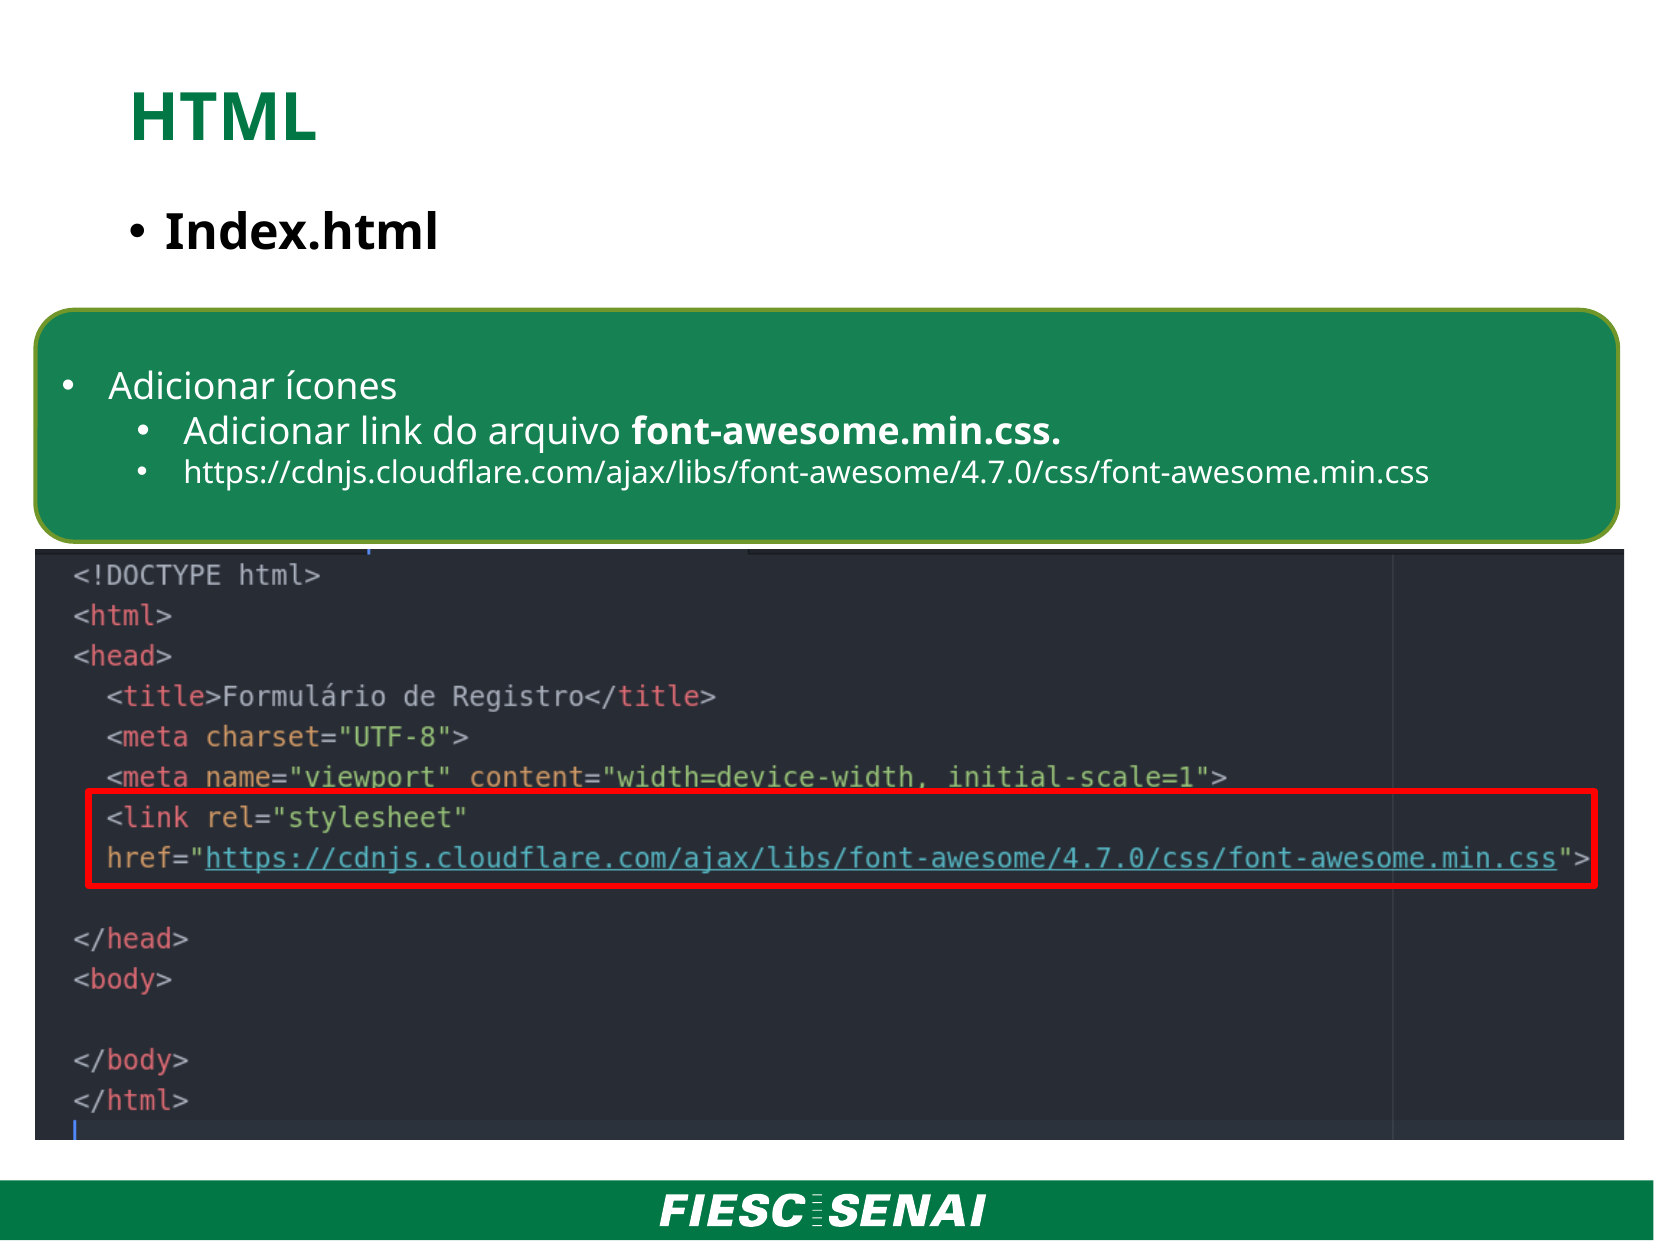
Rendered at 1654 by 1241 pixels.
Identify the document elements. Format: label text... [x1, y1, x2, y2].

text_box Index.html [113, 542, 1540, 549]
text_box Adicionar ícones Adicionar link do arquivo font-awesome.min.css. https://cdnjs.cloudflare.com/ajax/libs/font-awesome/4.7.0/css/font-awesome.min.css [35, 309, 1619, 542]
picture [35, 549, 1625, 1140]
text_box HTML [113, 39, 1540, 200]
text_box [88, 791, 1595, 886]
text_box Index.html [113, 200, 1540, 309]
